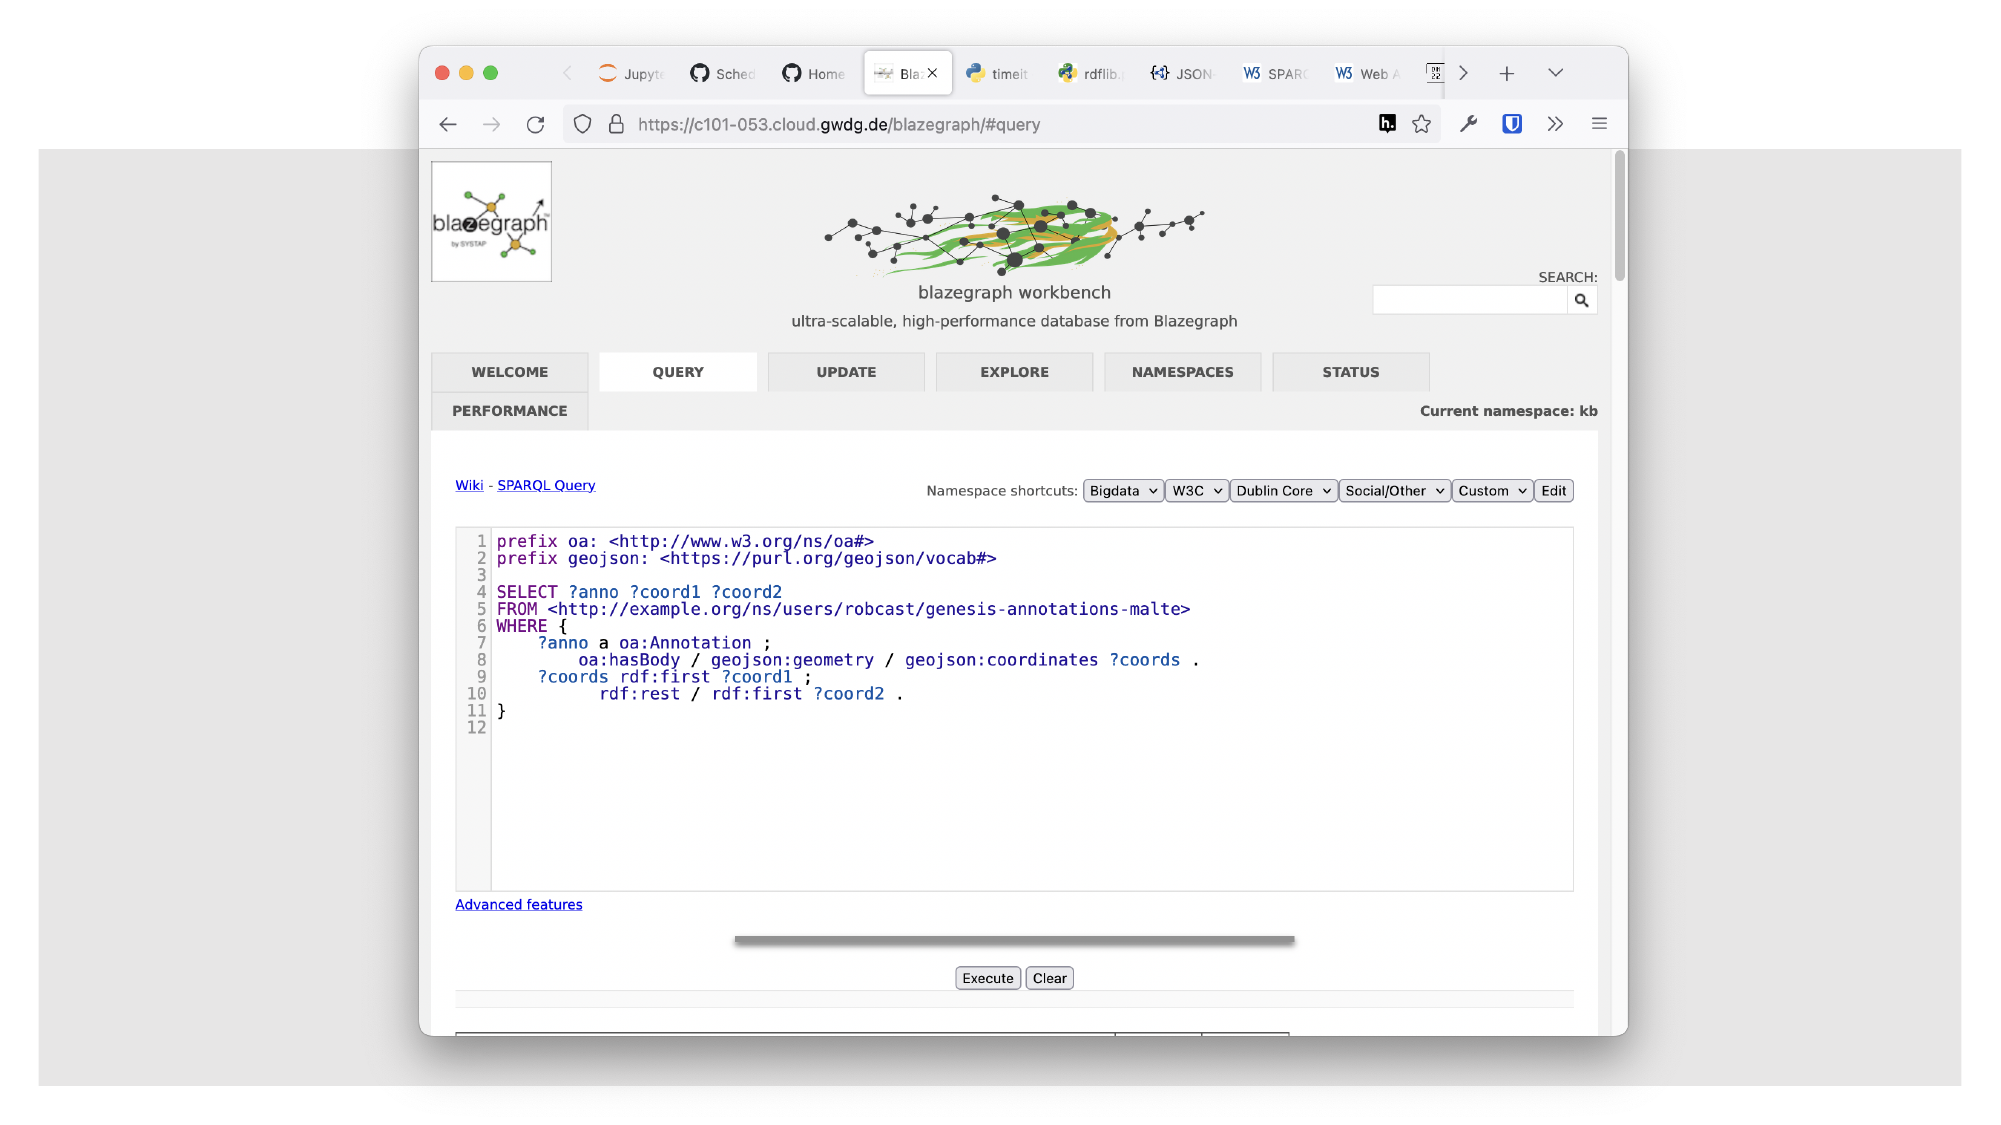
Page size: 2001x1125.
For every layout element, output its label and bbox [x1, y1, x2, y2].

picture [351, 0, 1696, 1125]
